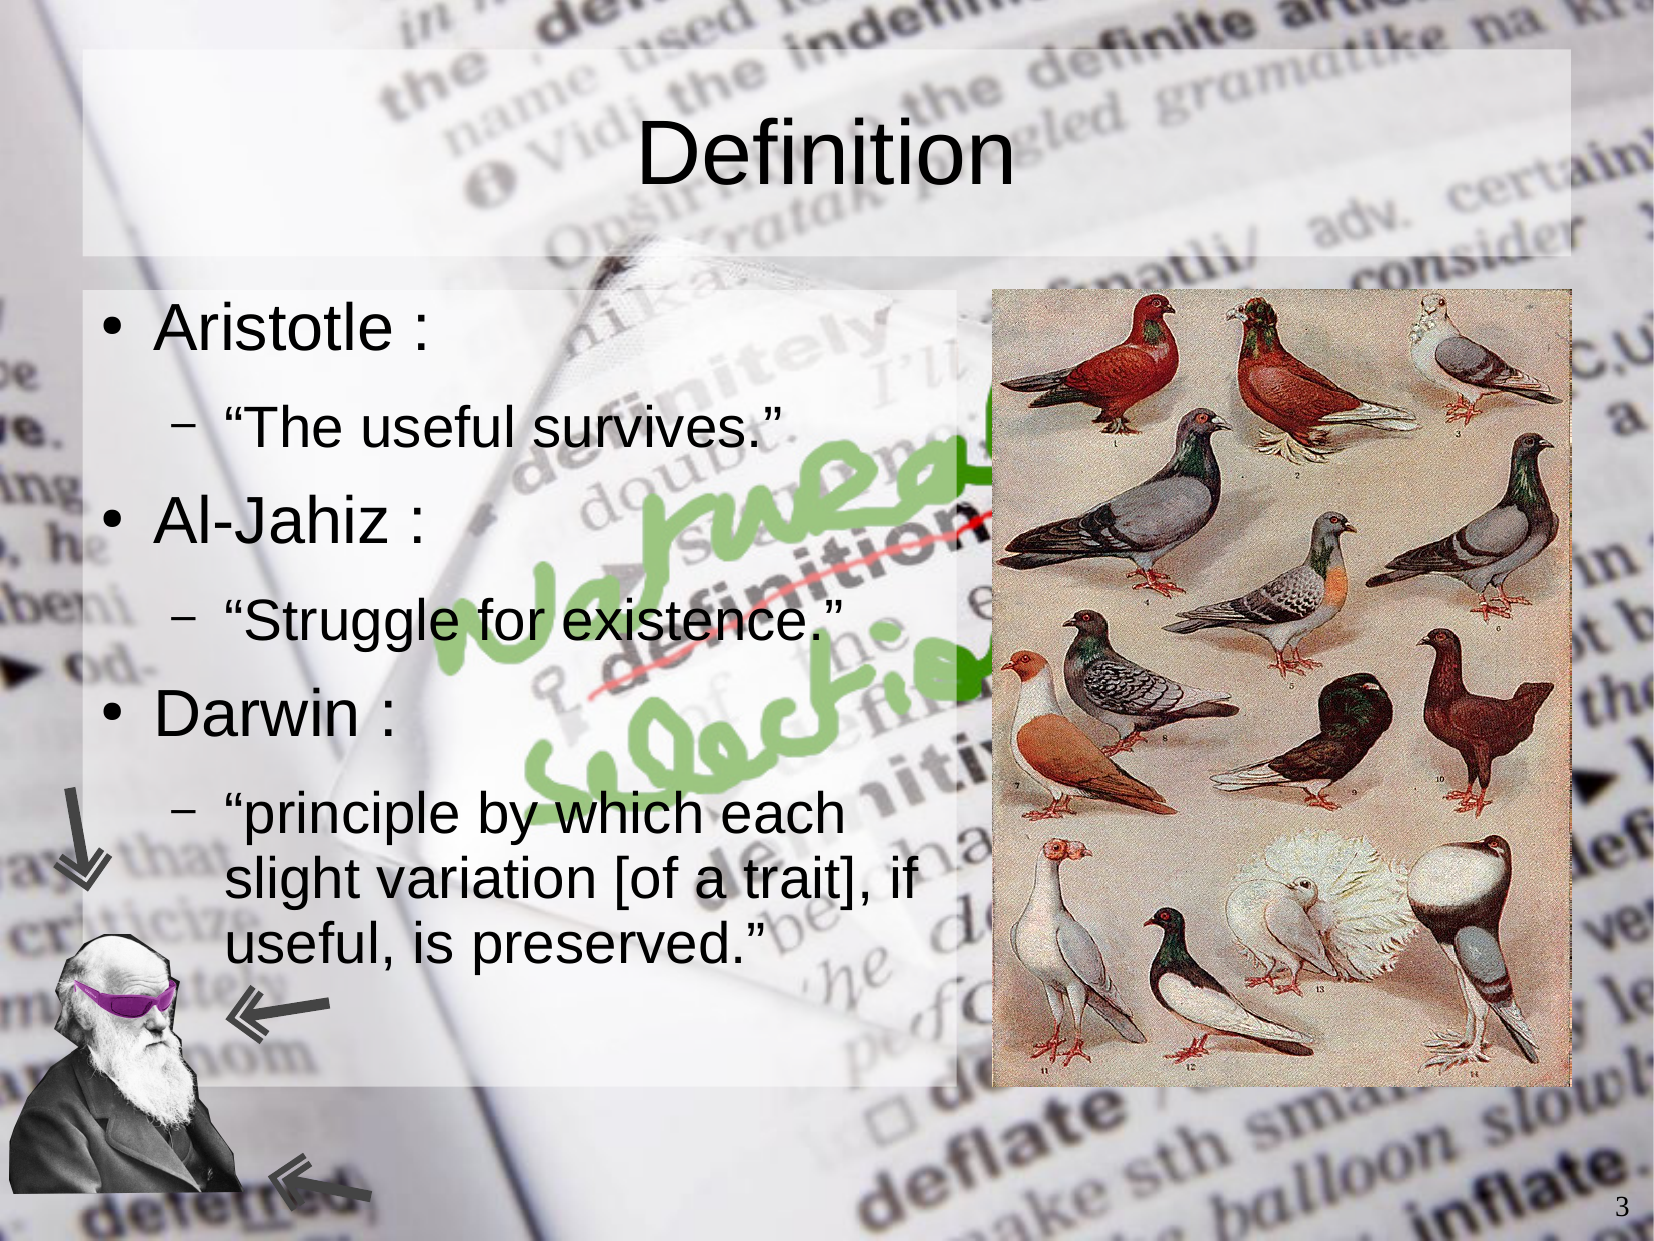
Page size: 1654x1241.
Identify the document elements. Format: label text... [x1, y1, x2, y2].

list Aristotle : “The useful survives.” Al-Jahiz : “Struggle for existence.” Darwin : “principle by which each slight variation [of a trait], if useful, is preserved.” [82, 290, 957, 1087]
title Definition [82, 49, 1571, 257]
picture [0, 0, 1654, 1241]
